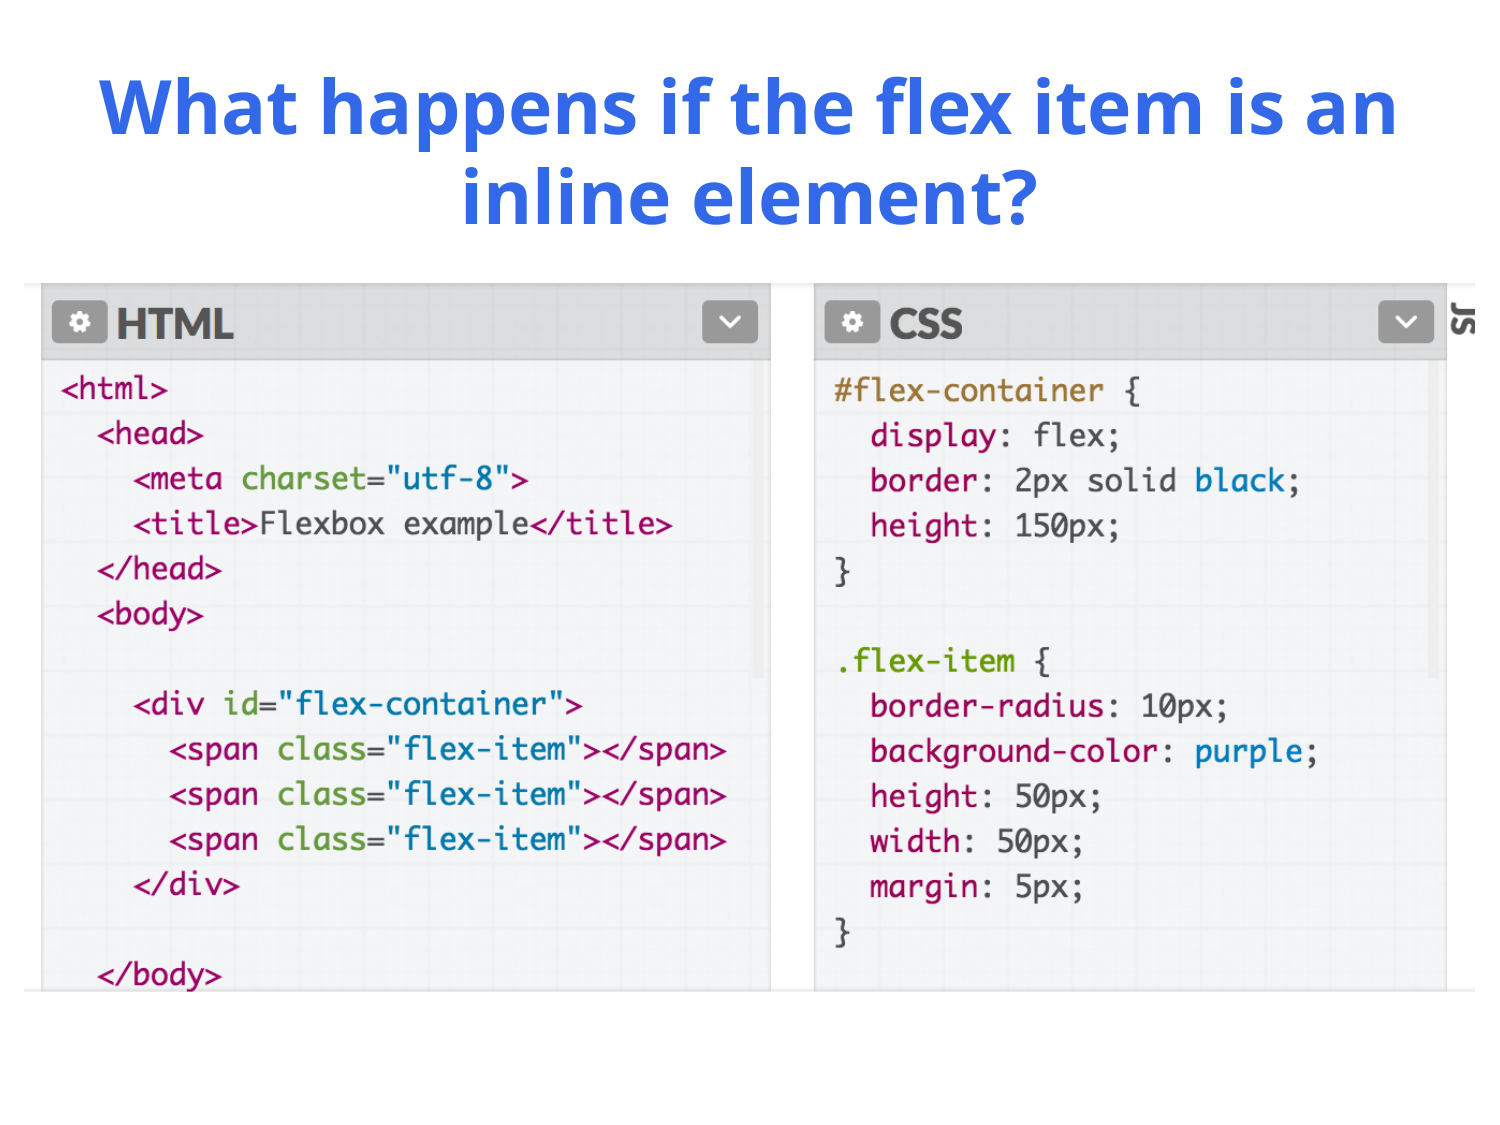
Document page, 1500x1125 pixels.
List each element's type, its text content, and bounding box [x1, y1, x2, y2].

title What happens if the flex item is an inline element? [51, 57, 1449, 242]
picture [24, 266, 1475, 1011]
